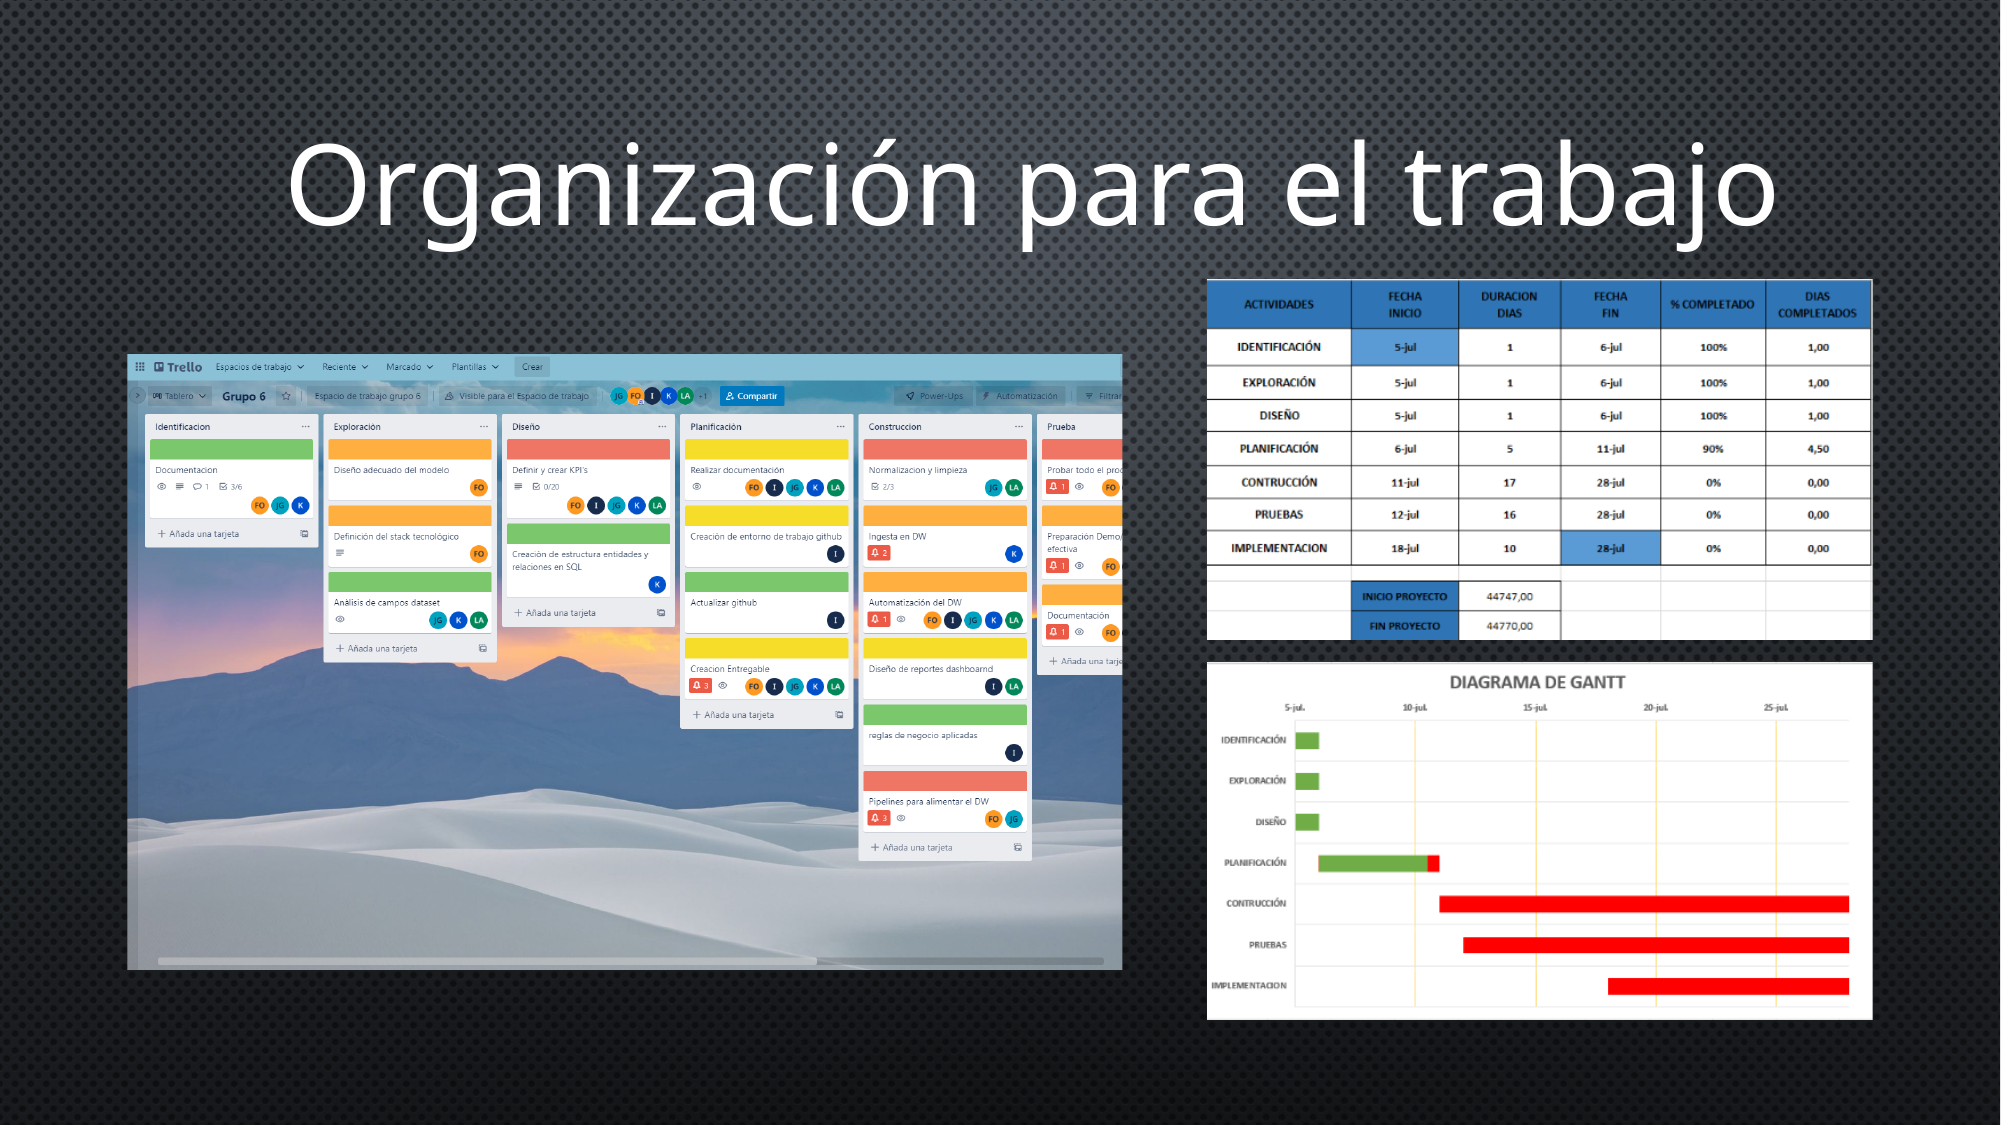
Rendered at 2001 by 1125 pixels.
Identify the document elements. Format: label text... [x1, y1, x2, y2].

picture [127, 354, 1123, 971]
picture [1207, 279, 1873, 640]
picture [1207, 662, 1873, 1020]
text_box Organización para el trabajo [179, 105, 1886, 257]
